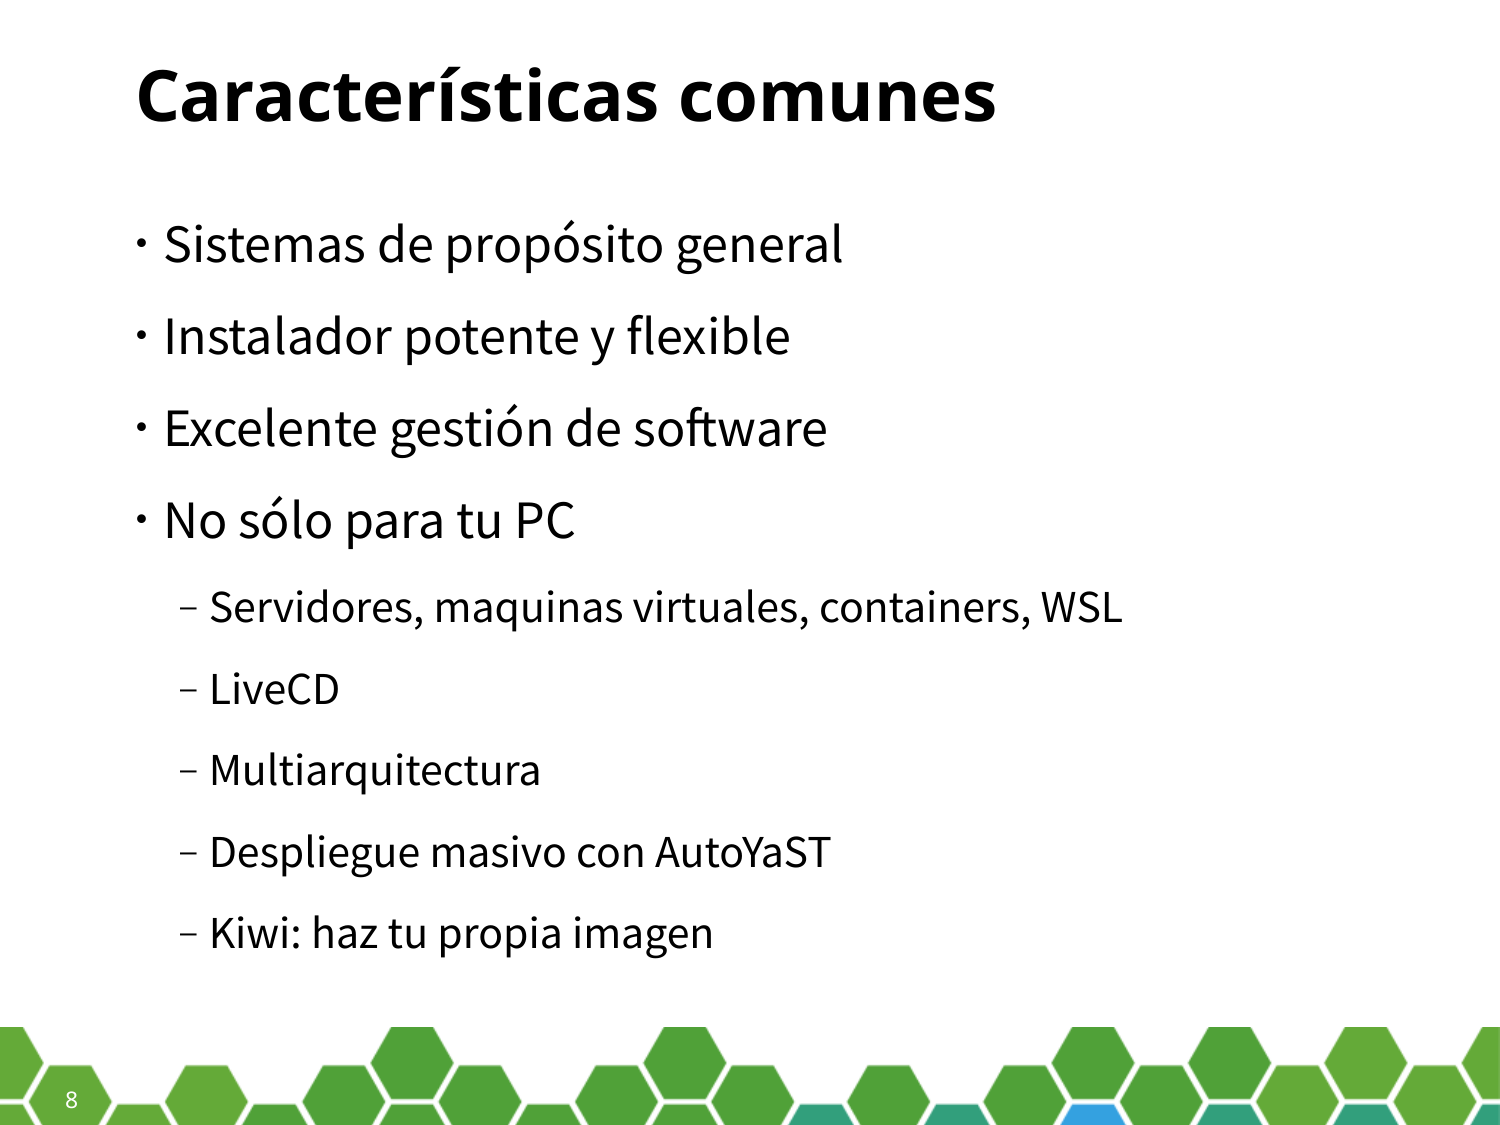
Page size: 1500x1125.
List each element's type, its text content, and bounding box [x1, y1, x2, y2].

picture [0, 1027, 1500, 1125]
list Sistemas de propósito general Instalador potente y flexible Excelente gestión de software No sólo para tu PC Servidores, maquinas virtuales, containers, WSL LiveCD Multiarquitectura Despliegue masivo con AutoYaST Kiwi: haz tu propia imagen [135, 208, 1372, 862]
title Características comunes [135, 12, 1372, 175]
